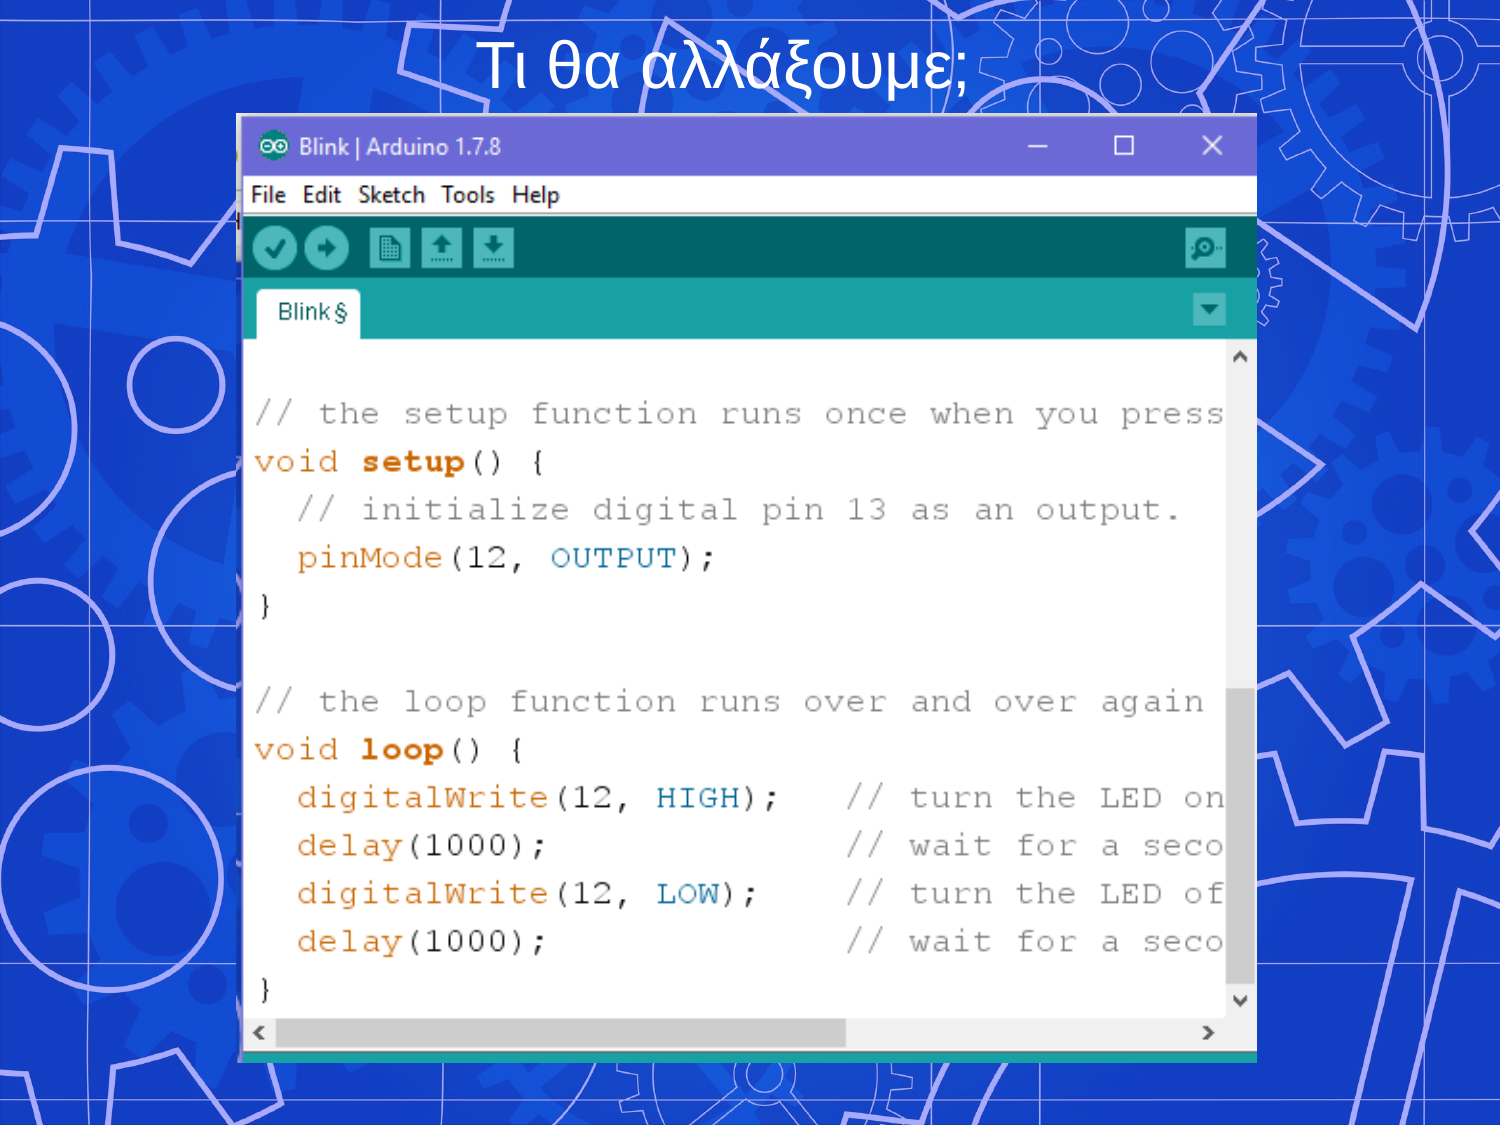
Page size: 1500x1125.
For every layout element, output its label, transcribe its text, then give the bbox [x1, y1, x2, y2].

text_box Τι θα αλλάξουμε; [274, 14, 1173, 110]
picture [236, 113, 1257, 1063]
